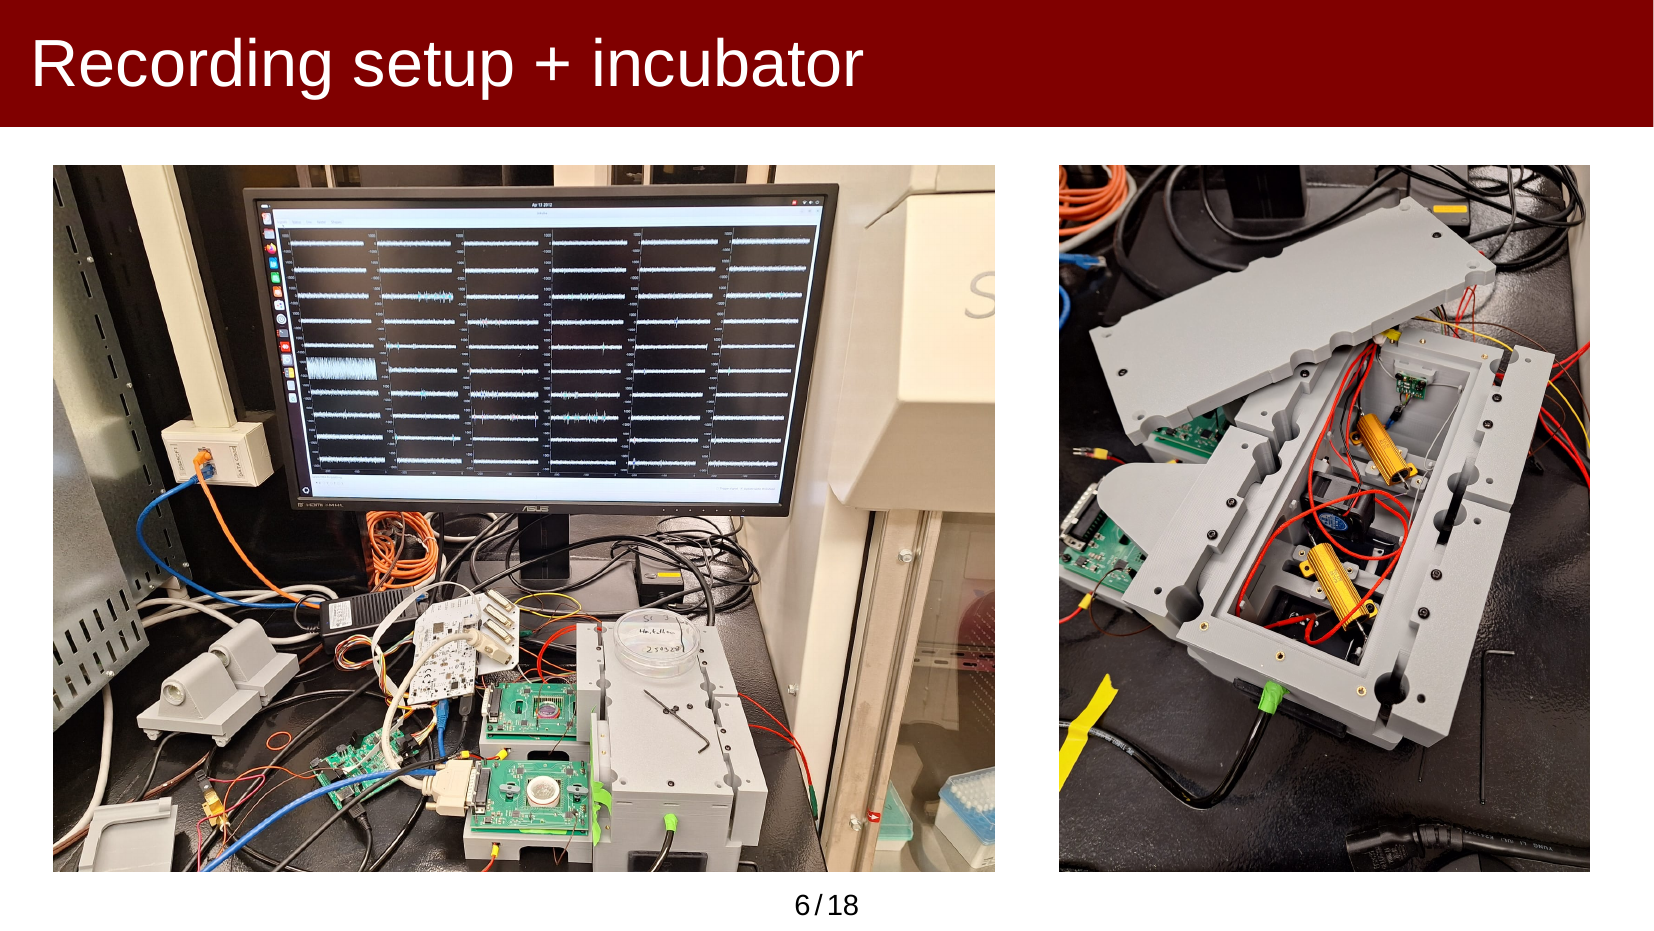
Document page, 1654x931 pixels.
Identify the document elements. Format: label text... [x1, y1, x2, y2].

picture [53, 165, 995, 872]
text_box [0, 0, 1654, 127]
text_box Recording setup + incubator [15, 19, 1631, 109]
picture [1059, 165, 1590, 872]
